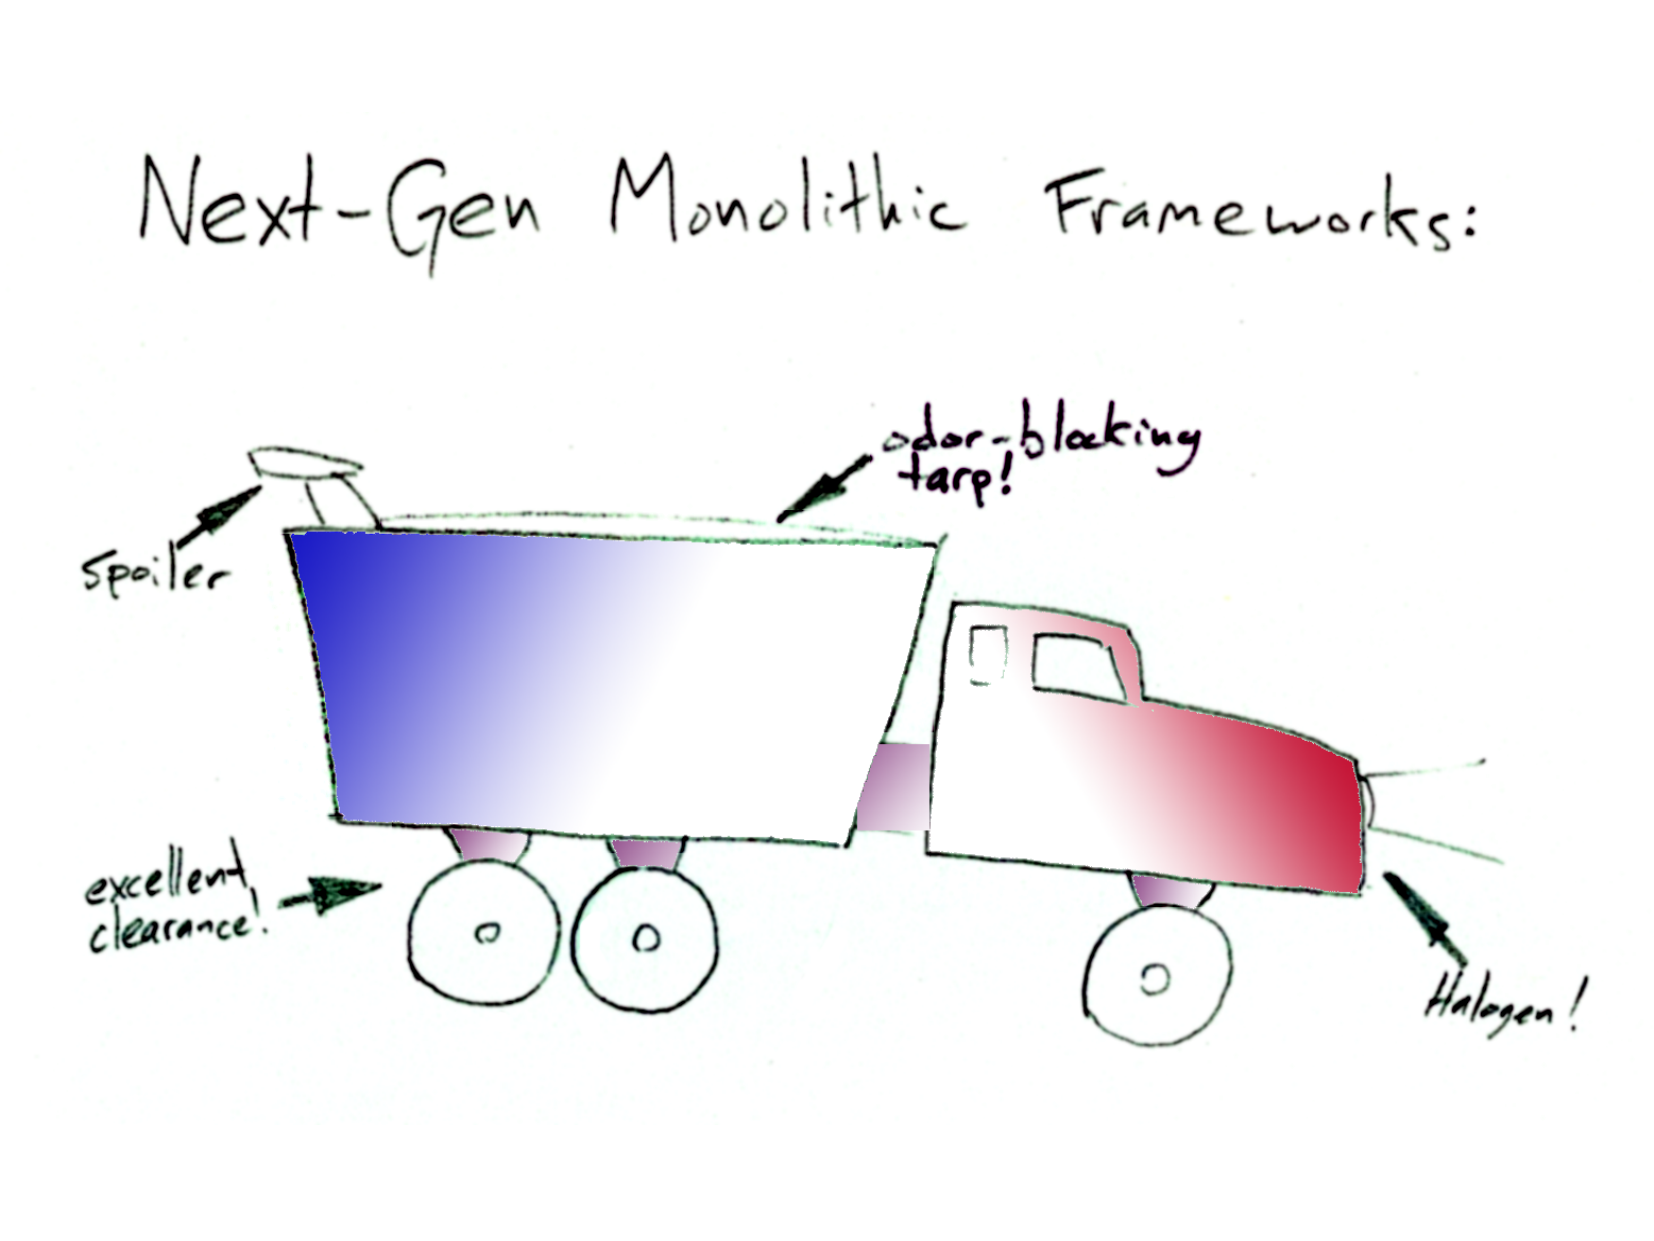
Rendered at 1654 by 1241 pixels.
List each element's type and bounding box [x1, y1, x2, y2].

picture [0, 112, 1654, 1126]
